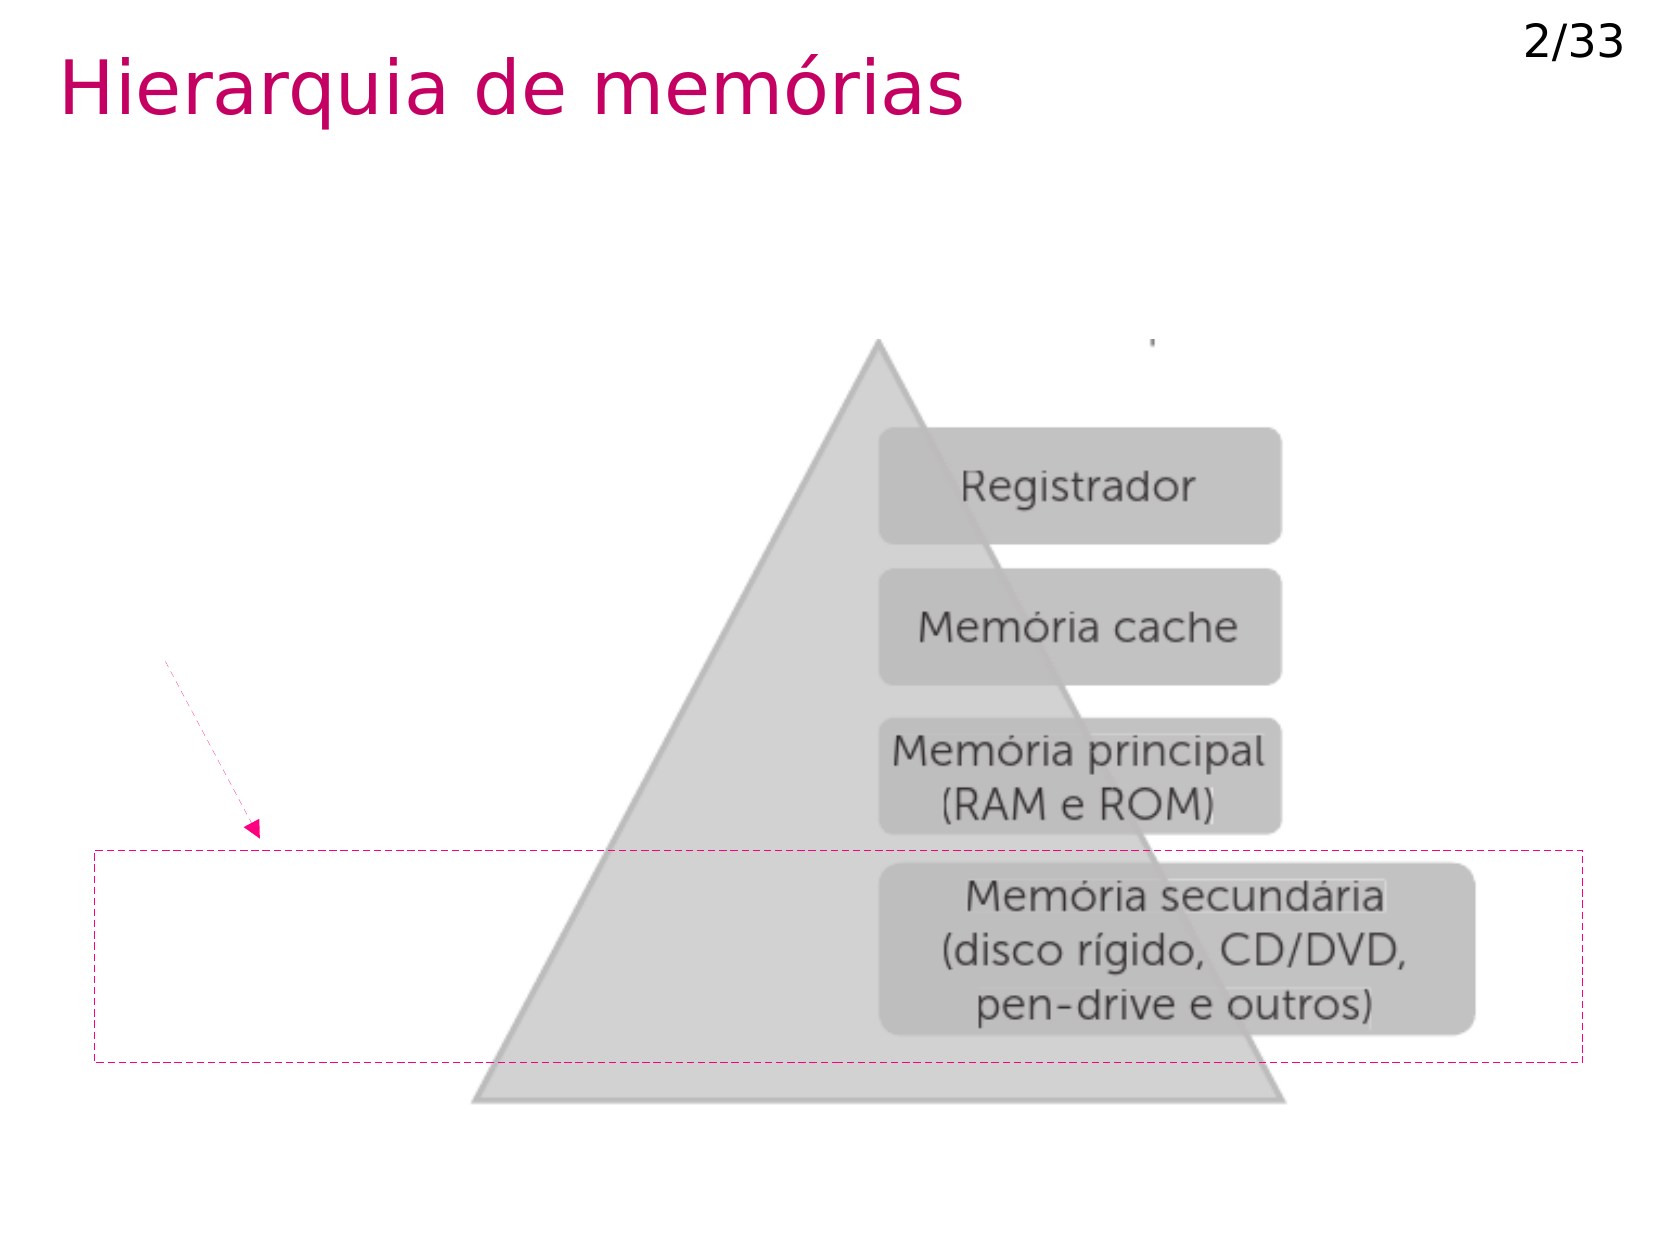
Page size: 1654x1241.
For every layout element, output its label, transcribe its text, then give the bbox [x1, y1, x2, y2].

title Hierarquia de memórias [59, 29, 1625, 148]
picture [461, 339, 1487, 1123]
